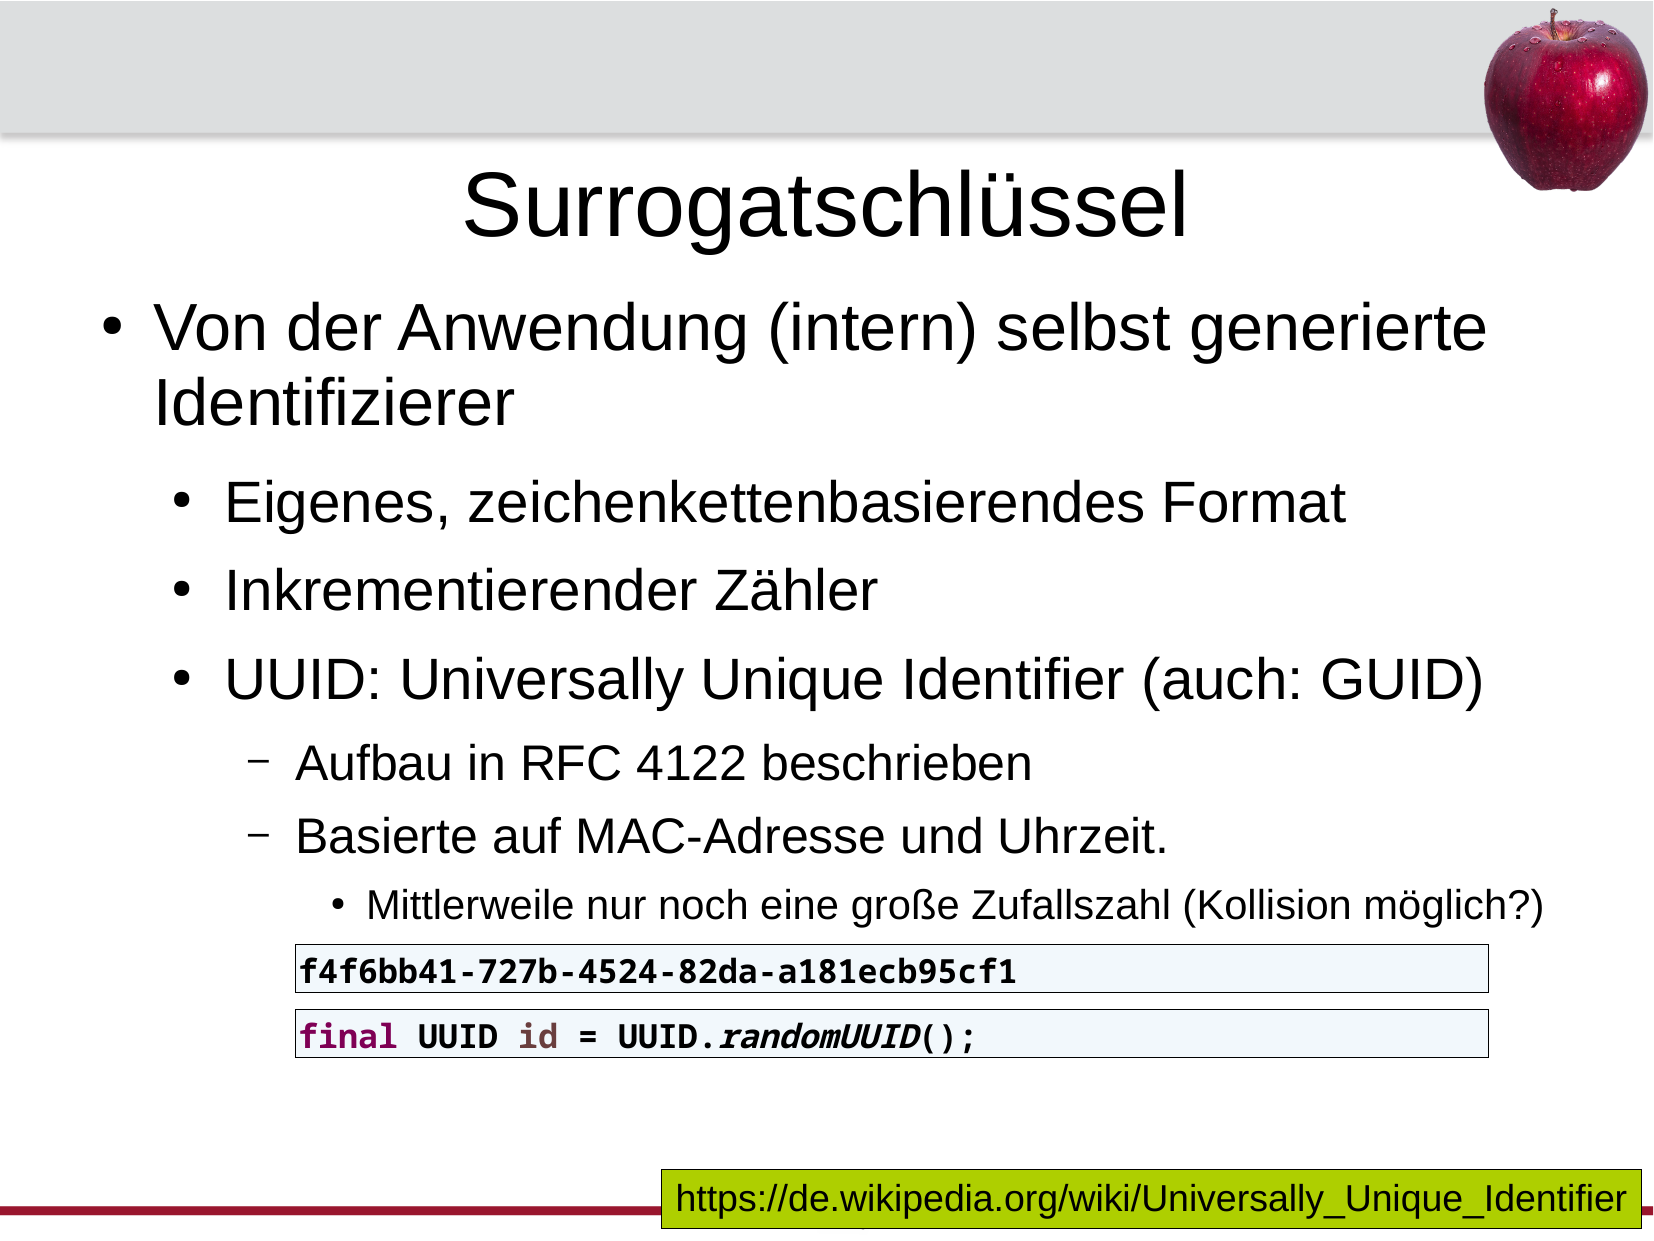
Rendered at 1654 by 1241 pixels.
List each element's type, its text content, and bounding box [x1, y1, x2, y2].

text_box final UUID id = UUID.randomUUID(); [295, 1009, 1489, 1058]
text_box f4f6bb41-727b-4524-82da-a181ecb95cf1 [295, 944, 1489, 993]
title Surrogatschlüssel [82, 147, 1571, 257]
list Von der Anwendung (intern) selbst generierte Identifizierer Eigenes, zeichenkettenbasierendes Format Inkrementierender Zähler UUID: Universally Unique Identifier (auch: GUID) Aufbau in RFC 4122 beschrieben Basierte auf MAC-Adresse und Uhrzeit. Mittlerweile nur noch eine große Zufallszahl (Kollision möglich?) [82, 290, 1571, 1010]
text_box https://de.wikipedia.org/wiki/Universally_Unique_Identifier [661, 1169, 1642, 1229]
picture [0, 0, 1654, 1237]
